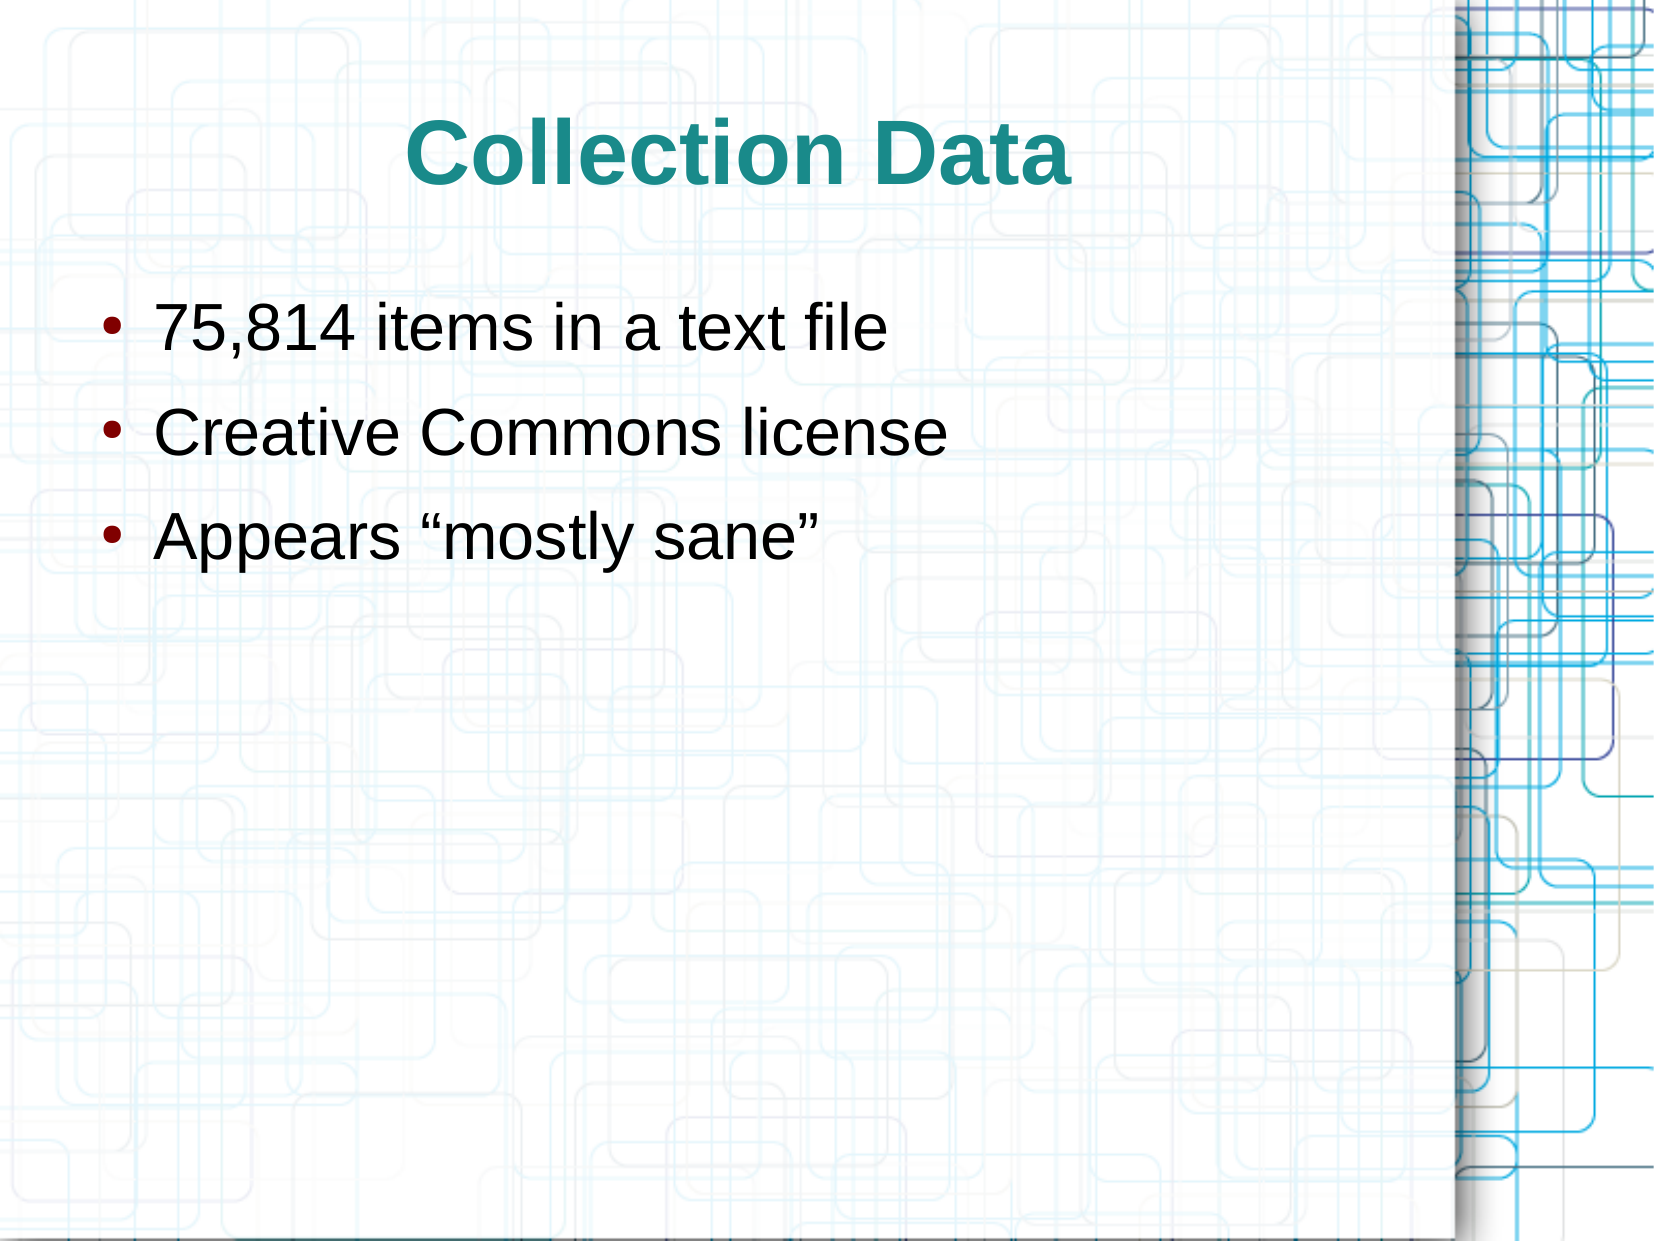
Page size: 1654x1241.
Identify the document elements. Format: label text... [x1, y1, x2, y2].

list 75,814 items in a text file Creative Commons license Appears “mostly sane” [82, 290, 1418, 1094]
title Collection Data [59, 49, 1418, 257]
picture [0, 0, 1654, 1241]
